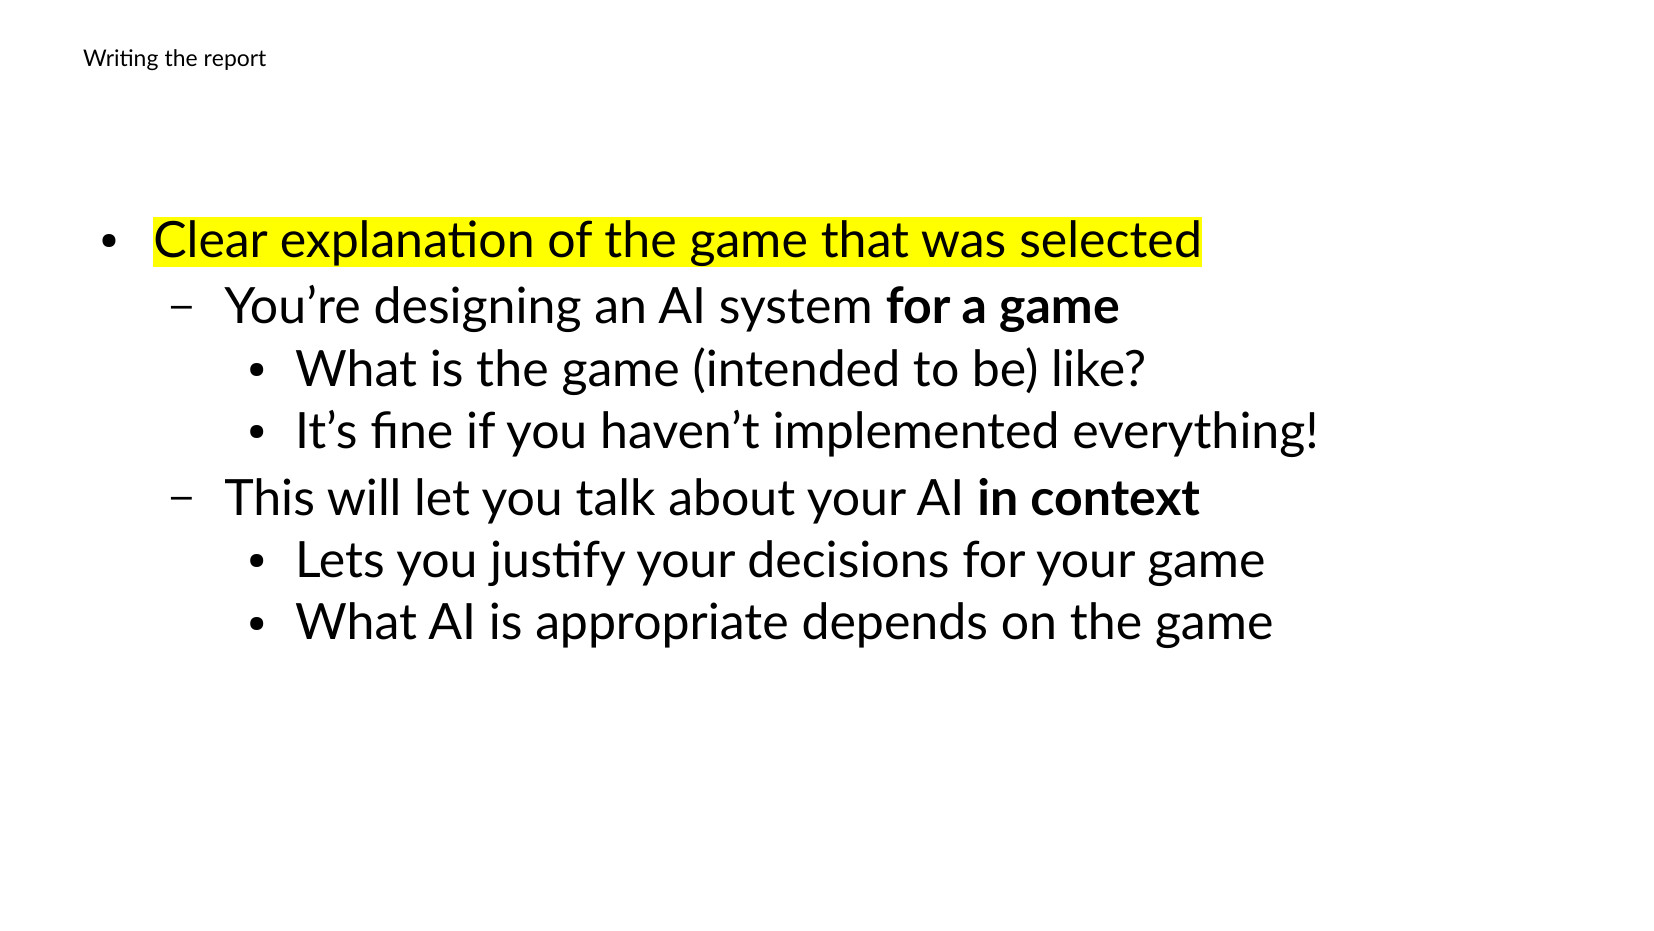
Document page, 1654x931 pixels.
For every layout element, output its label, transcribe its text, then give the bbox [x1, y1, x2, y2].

title Writing the report [83, 0, 1571, 119]
list Clear explanation of the game that was selected You’re designing an AI system for a game What is the game (intended to be) like? It’s fine if you haven’t implemented everything! This will let you talk about your AI in context Lets you justify your decisions for your game What AI is appropriate depends on the game [82, 217, 1571, 839]
